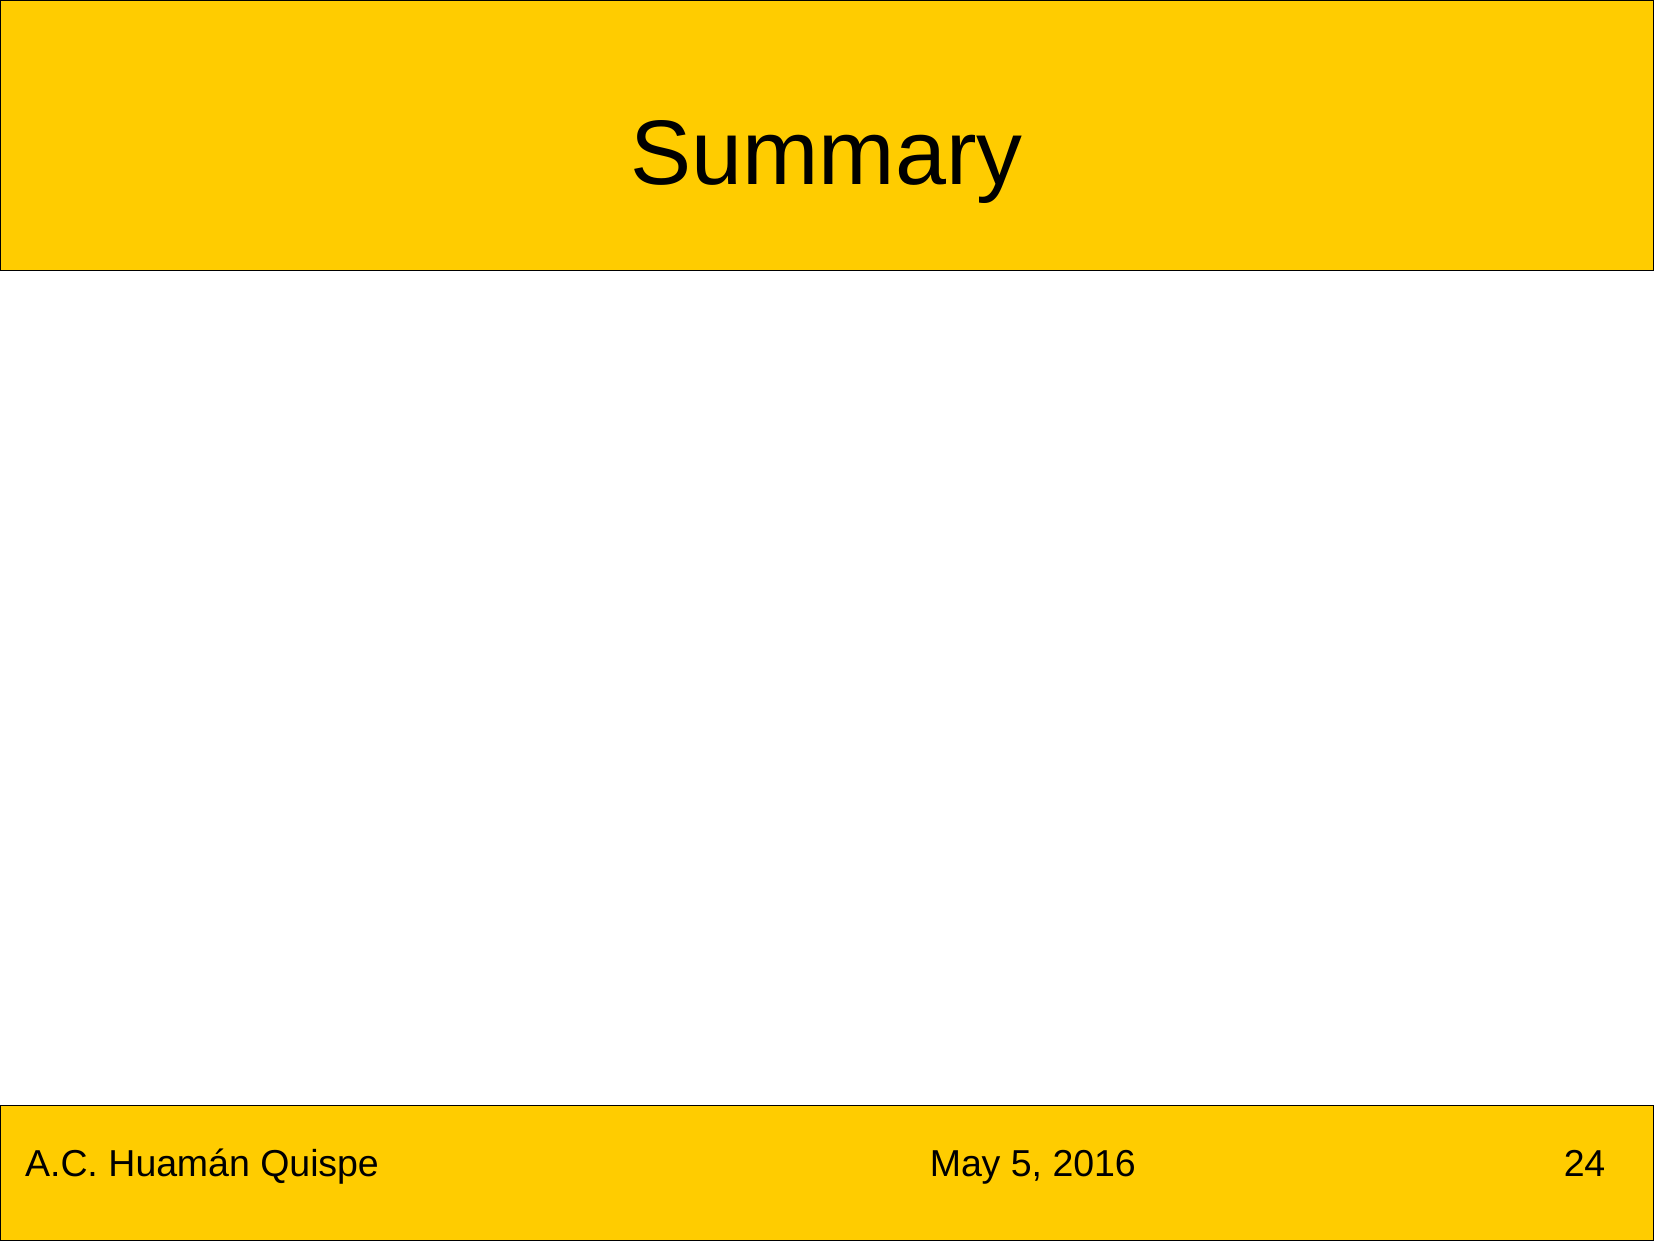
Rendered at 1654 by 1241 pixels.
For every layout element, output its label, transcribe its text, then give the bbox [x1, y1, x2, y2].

title Summary [82, 49, 1571, 257]
